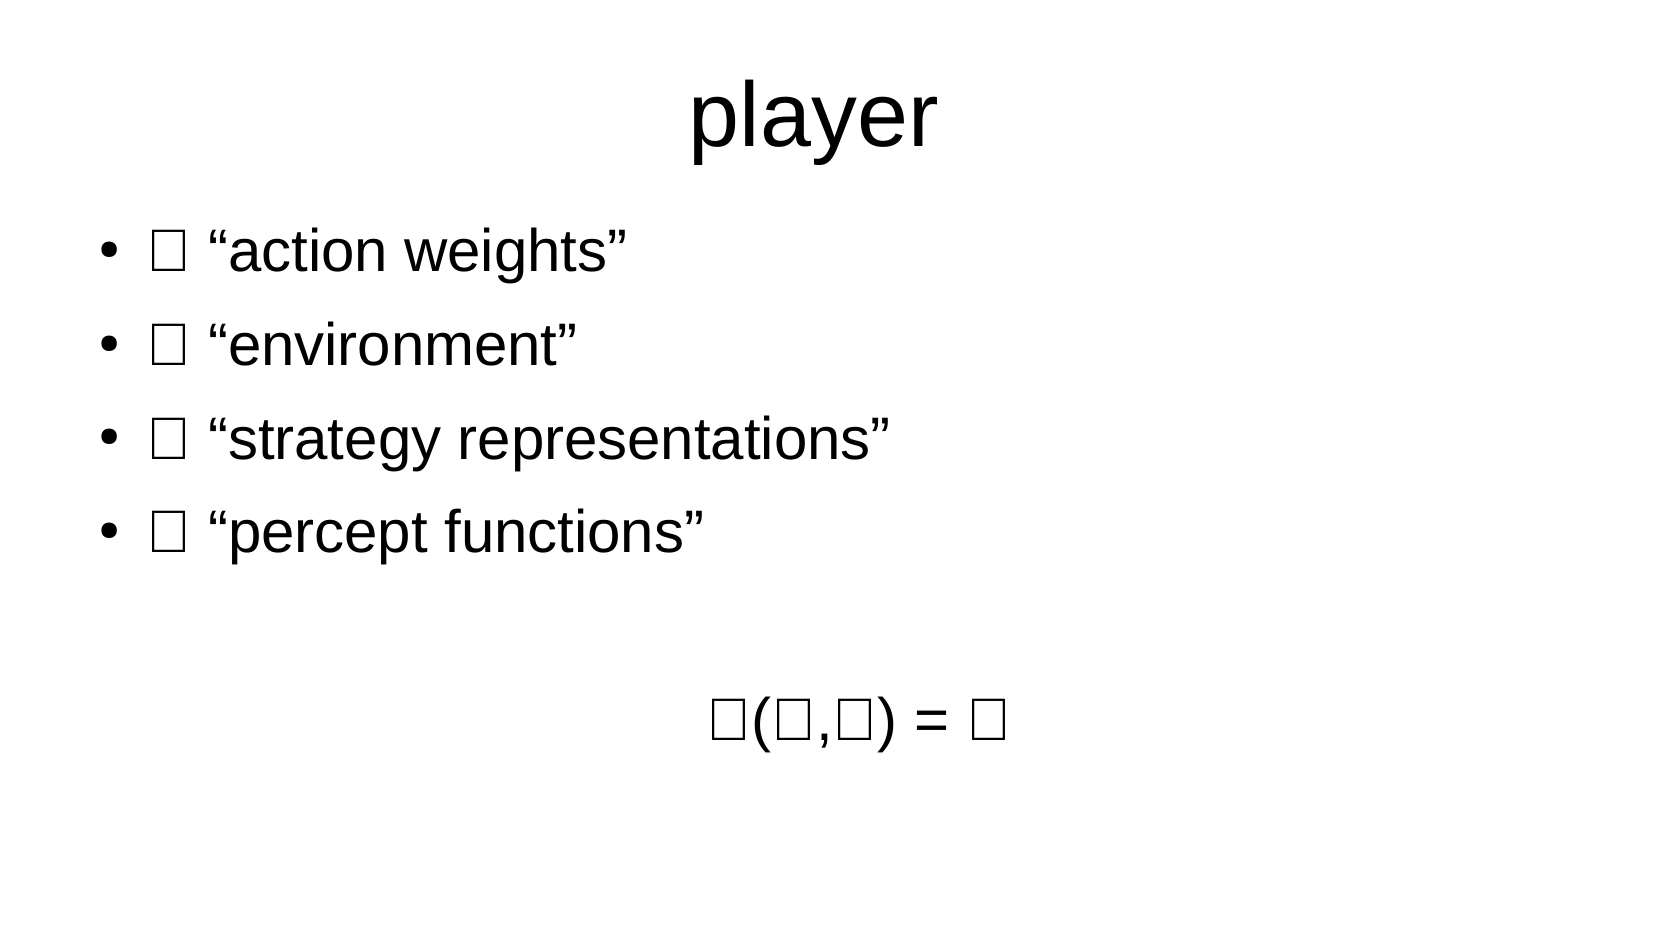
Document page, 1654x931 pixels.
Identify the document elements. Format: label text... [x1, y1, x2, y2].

list 💪 “action weights” 🌳 “environment” 🧠 “strategy representations” 👀 “percept functions” 👀(🧠,🌳) = 💪 [82, 217, 1571, 758]
title player [82, 37, 1571, 193]
